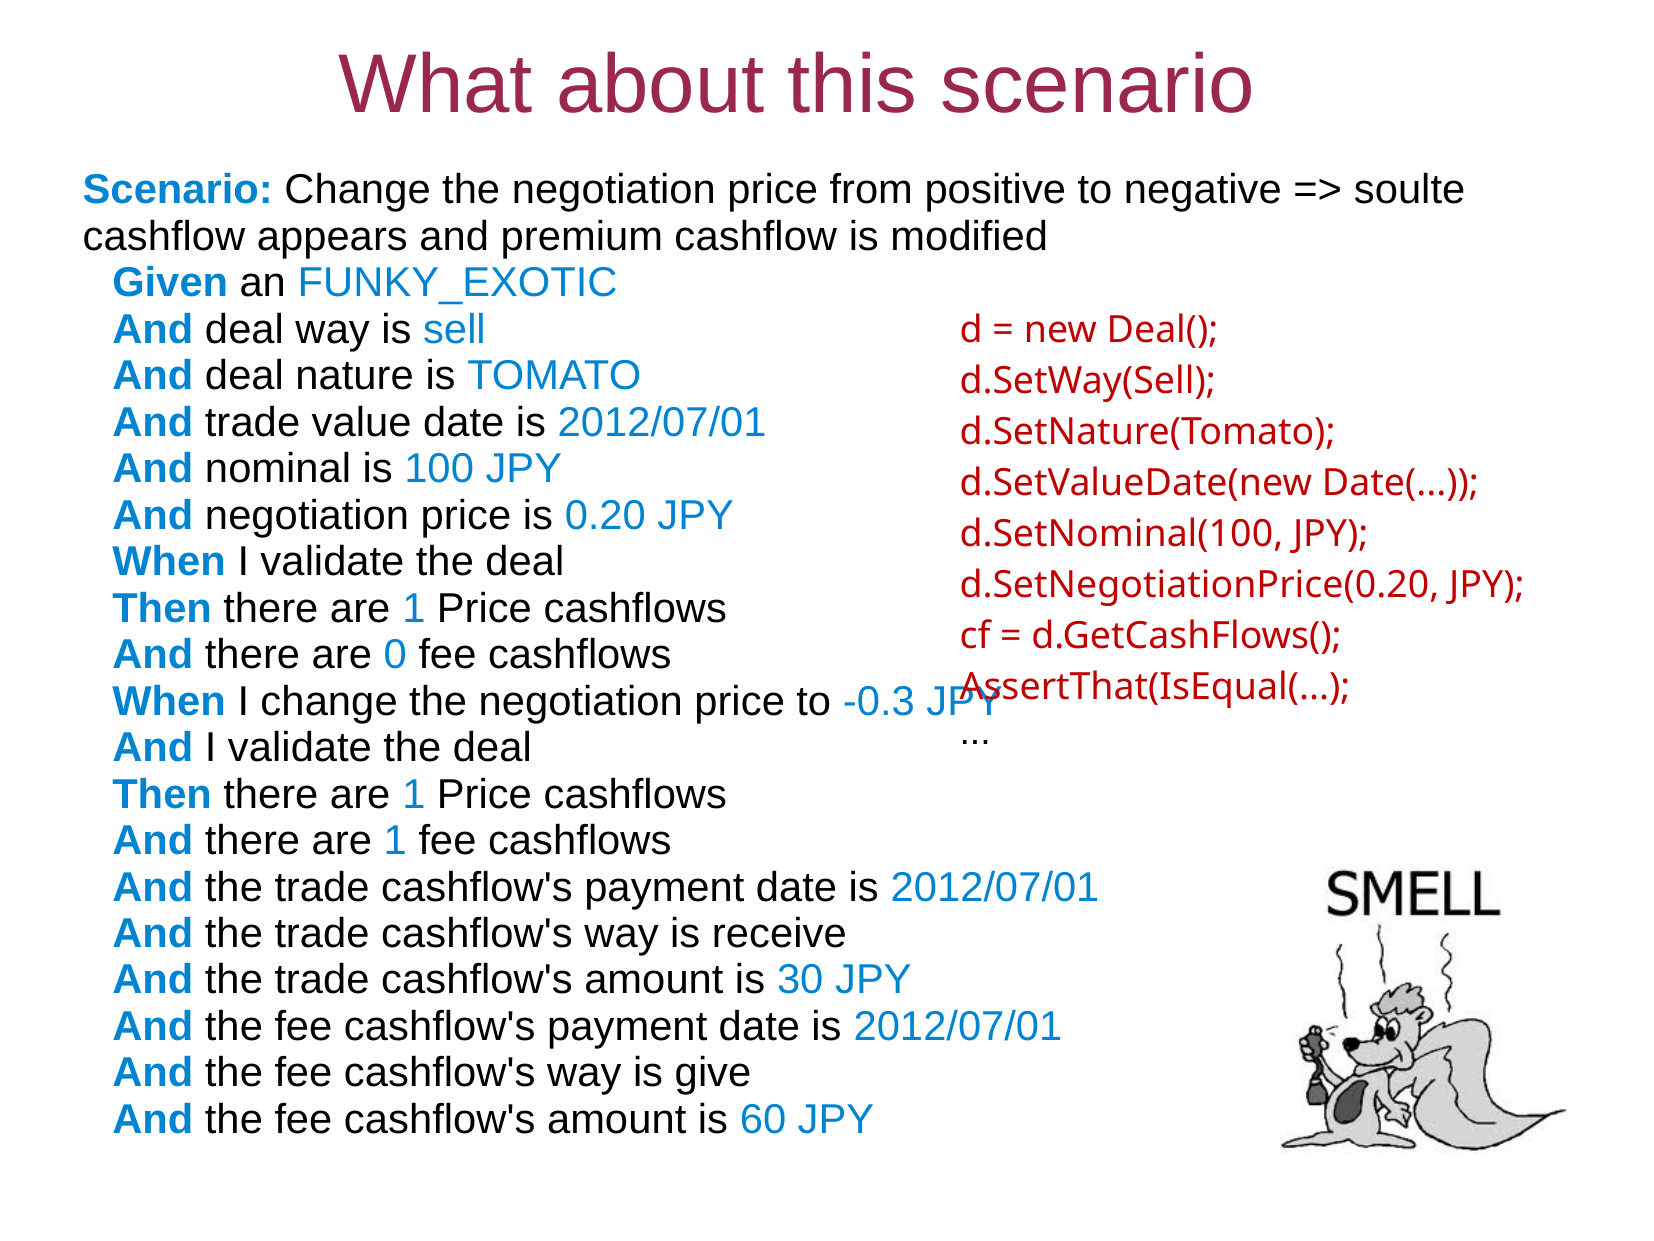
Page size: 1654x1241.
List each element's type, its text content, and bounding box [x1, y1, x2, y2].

picture [1269, 856, 1580, 1166]
text_box What about this scenario [118, 29, 1477, 138]
text_box d = new Deal(); d.SetWay(Sell); d.SetNature(Tomato); d.SetValueDate(new Date(...)); d.SetNominal(100, JPY); d.SetNegotiationPrice(0.20, JPY); cf = d.GetCashFlows(); AssertThat(IsEqual(...); ... [944, 295, 1595, 706]
list Scenario: Change the negotiation price from positive to negative => soulte cashflow appears and premium cashflow is modified Given an FUNKY_EXOTIC And deal way is sell And deal nature is TOMATO And trade value date is 2012/07/01 And nominal is 100 JPY And negotiation price is 0.20 JPY When I validate the deal Then there are 1 Price cashflows And there are 0 fee cashflows When I change the negotiation price to -0.3 JPY And I validate the deal Then there are 1 Price cashflows And there are 1 fee cashflows And the trade cashflow's payment date is 2012/07/01 And the trade cashflow's way is receive And the trade cashflow's amount is 30 JPY And the fee cashflow's payment date is 2012/07/01 And the fee cashflow's way is give And the fee cashflow's amount is 60 JPY [82, 166, 1571, 1190]
